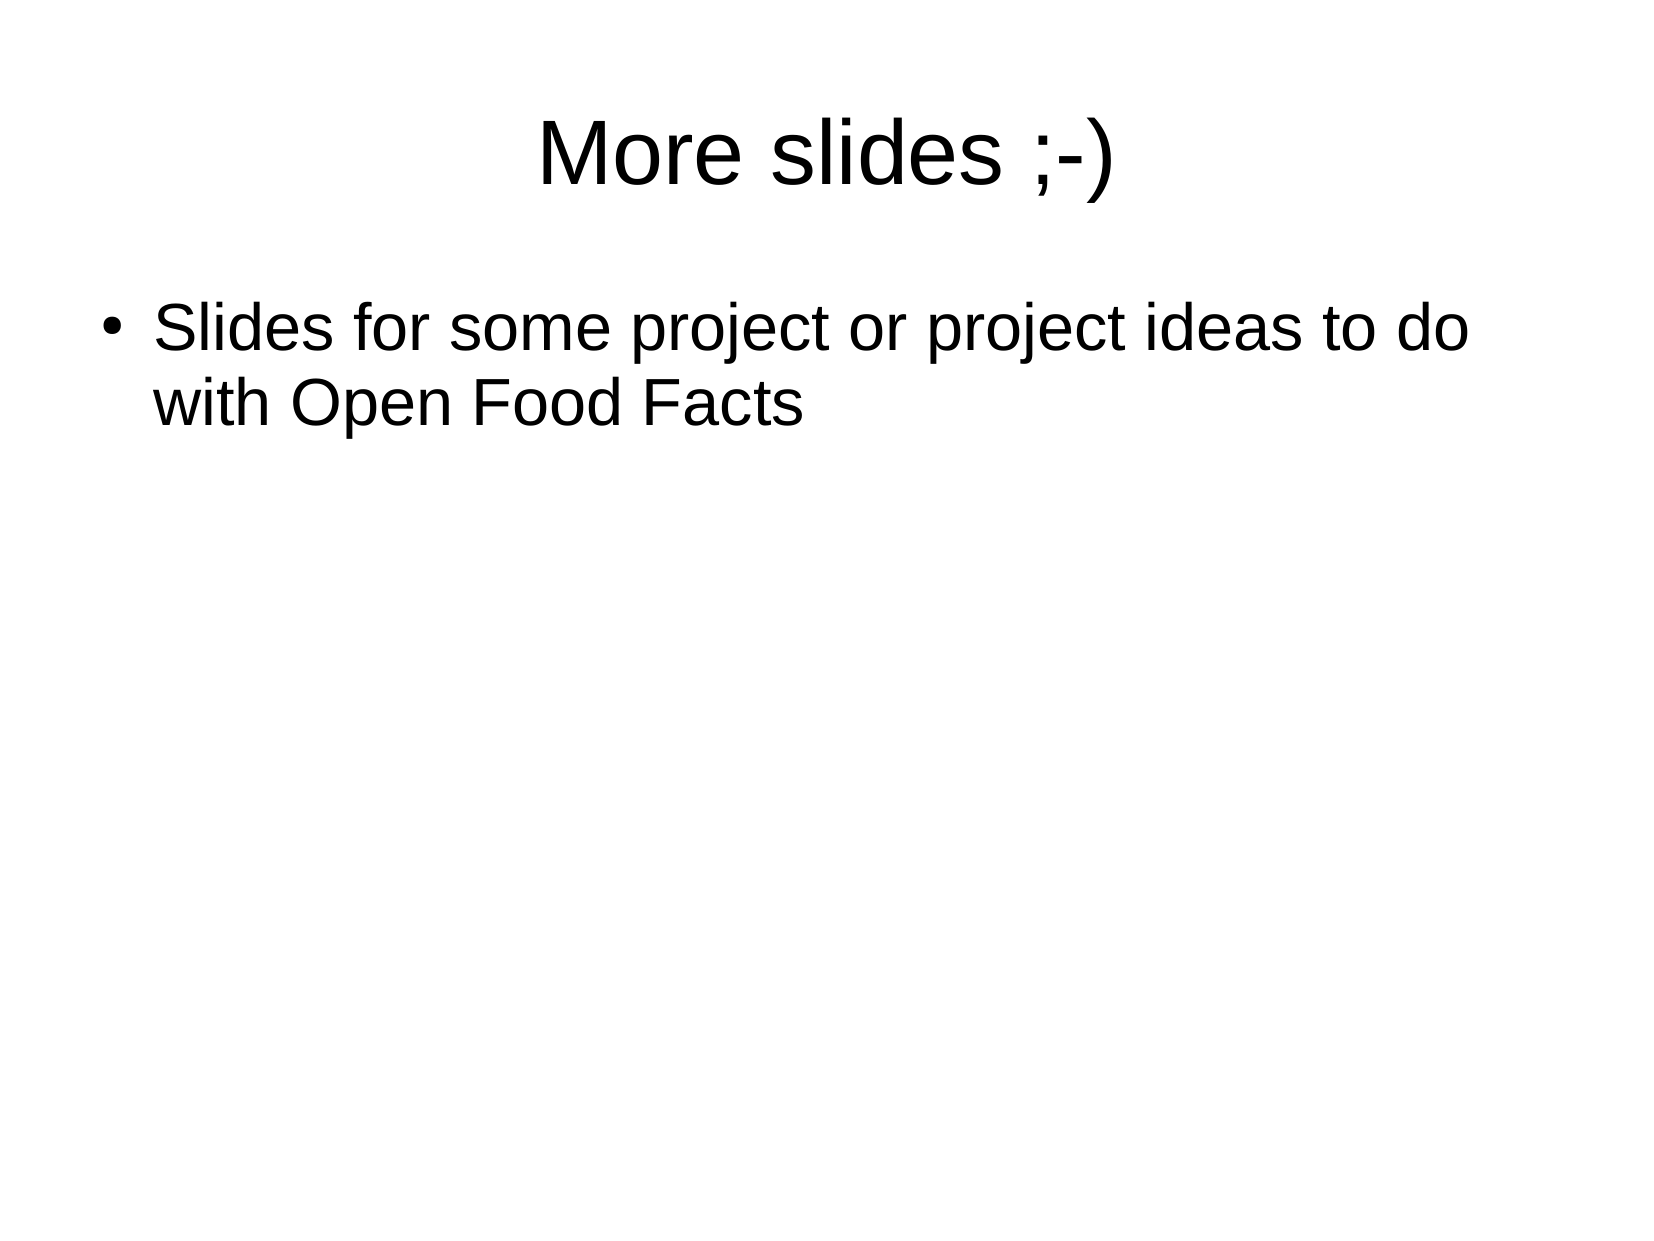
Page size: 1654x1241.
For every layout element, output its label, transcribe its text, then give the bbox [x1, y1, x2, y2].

list Slides for some project or project ideas to do with Open Food Facts [82, 290, 1571, 1010]
title More slides ;-) [82, 49, 1571, 257]
